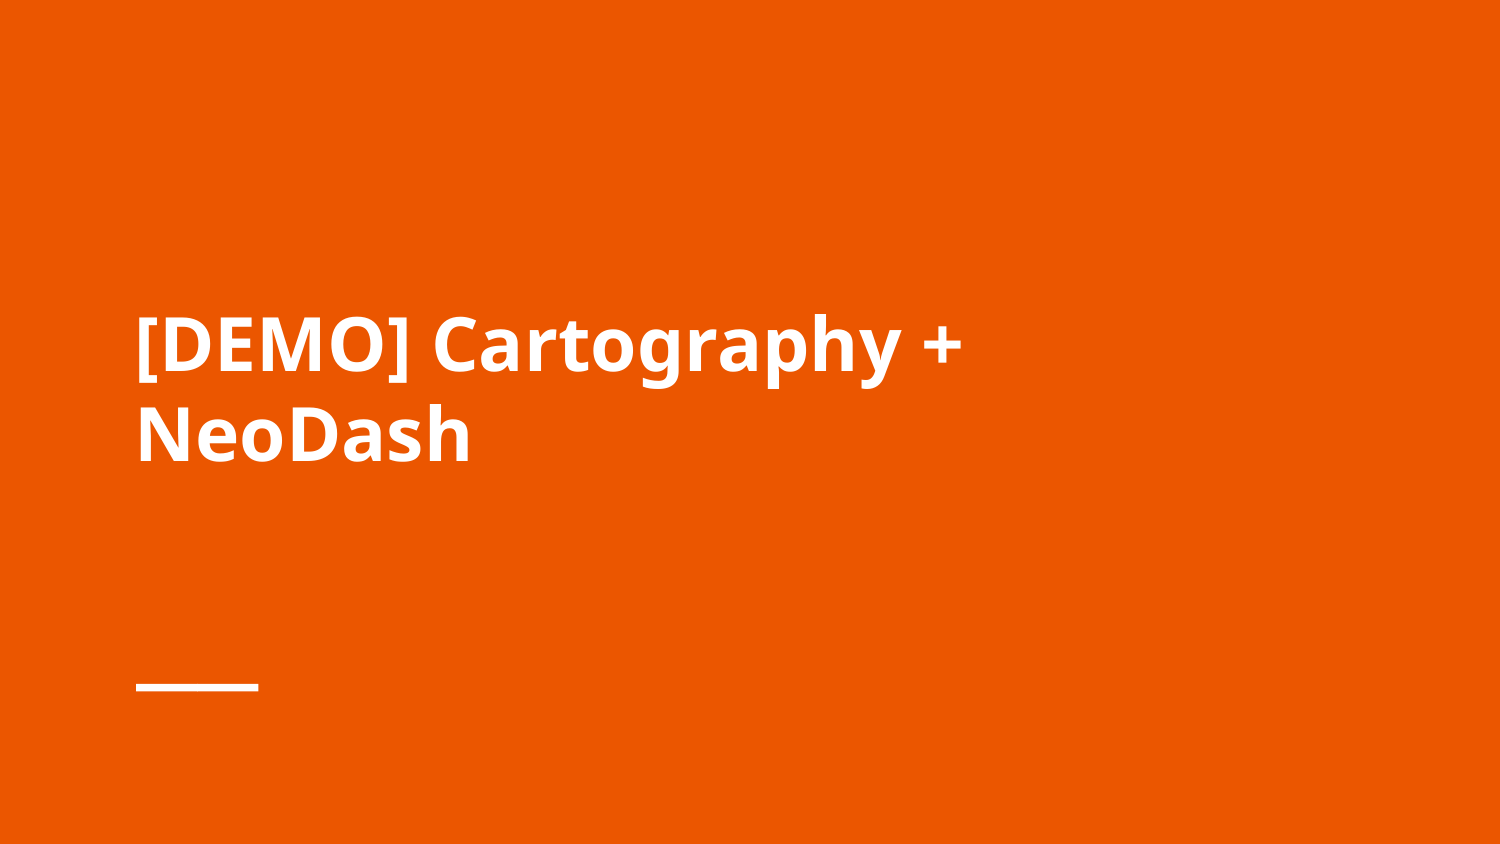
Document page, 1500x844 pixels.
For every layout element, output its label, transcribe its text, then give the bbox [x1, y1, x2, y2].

title [DEMO] Cartography + NeoDash [119, 141, 1272, 632]
